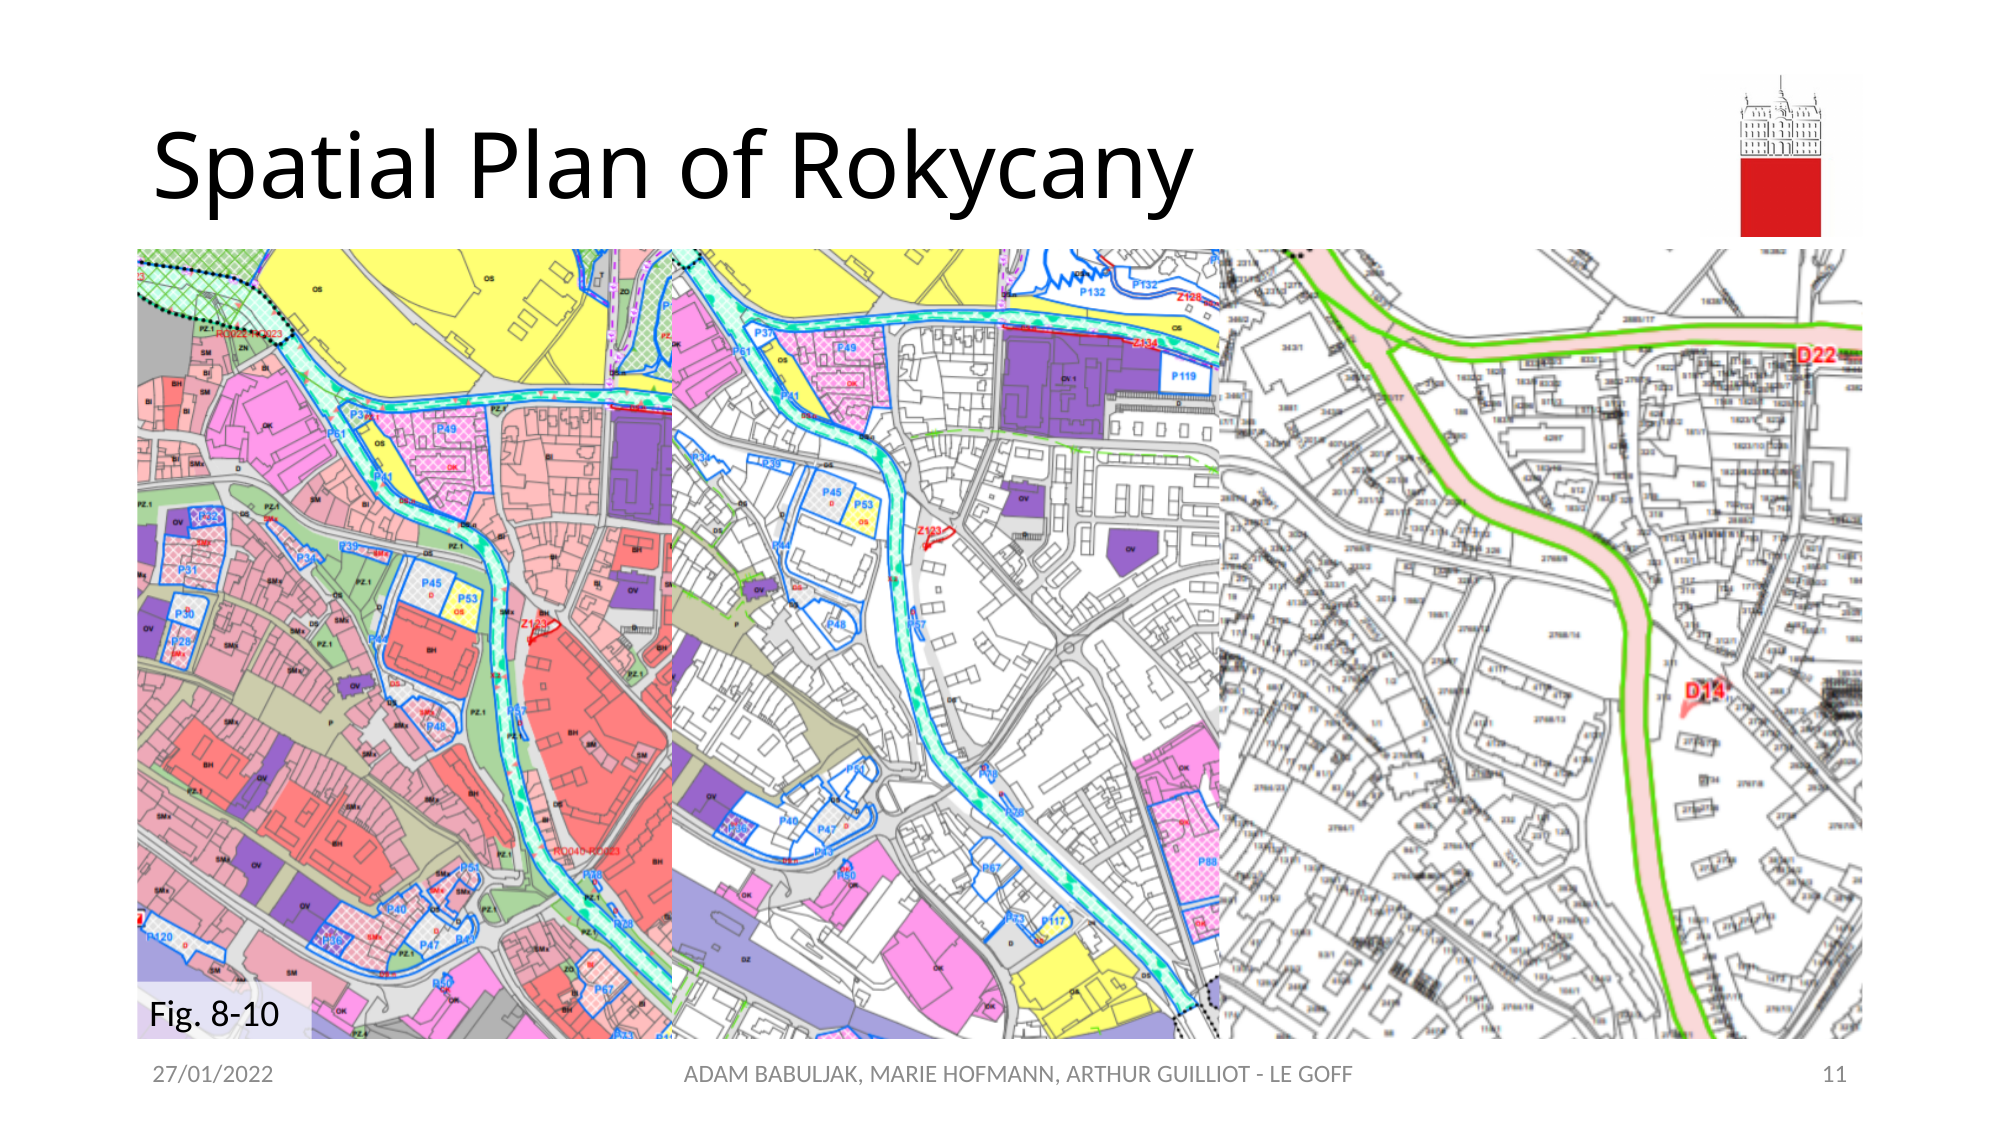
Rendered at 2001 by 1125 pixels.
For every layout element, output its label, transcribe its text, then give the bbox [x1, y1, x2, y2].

text_box Fig. 7 [132, 986, 259, 1047]
title Spatial Plan of Rokycany [137, 59, 1863, 249]
slide_number 2 [1412, 1042, 1863, 1103]
footer ADAM BABULJAK, MARIE HOFMANN, ARTHUR GUILLIOT - LE GOFF [662, 1042, 1376, 1103]
slide_number 27/01/2022 [137, 1042, 588, 1103]
picture [137, 249, 1863, 1039]
text_box Fig. 8-10 [134, 981, 312, 1042]
